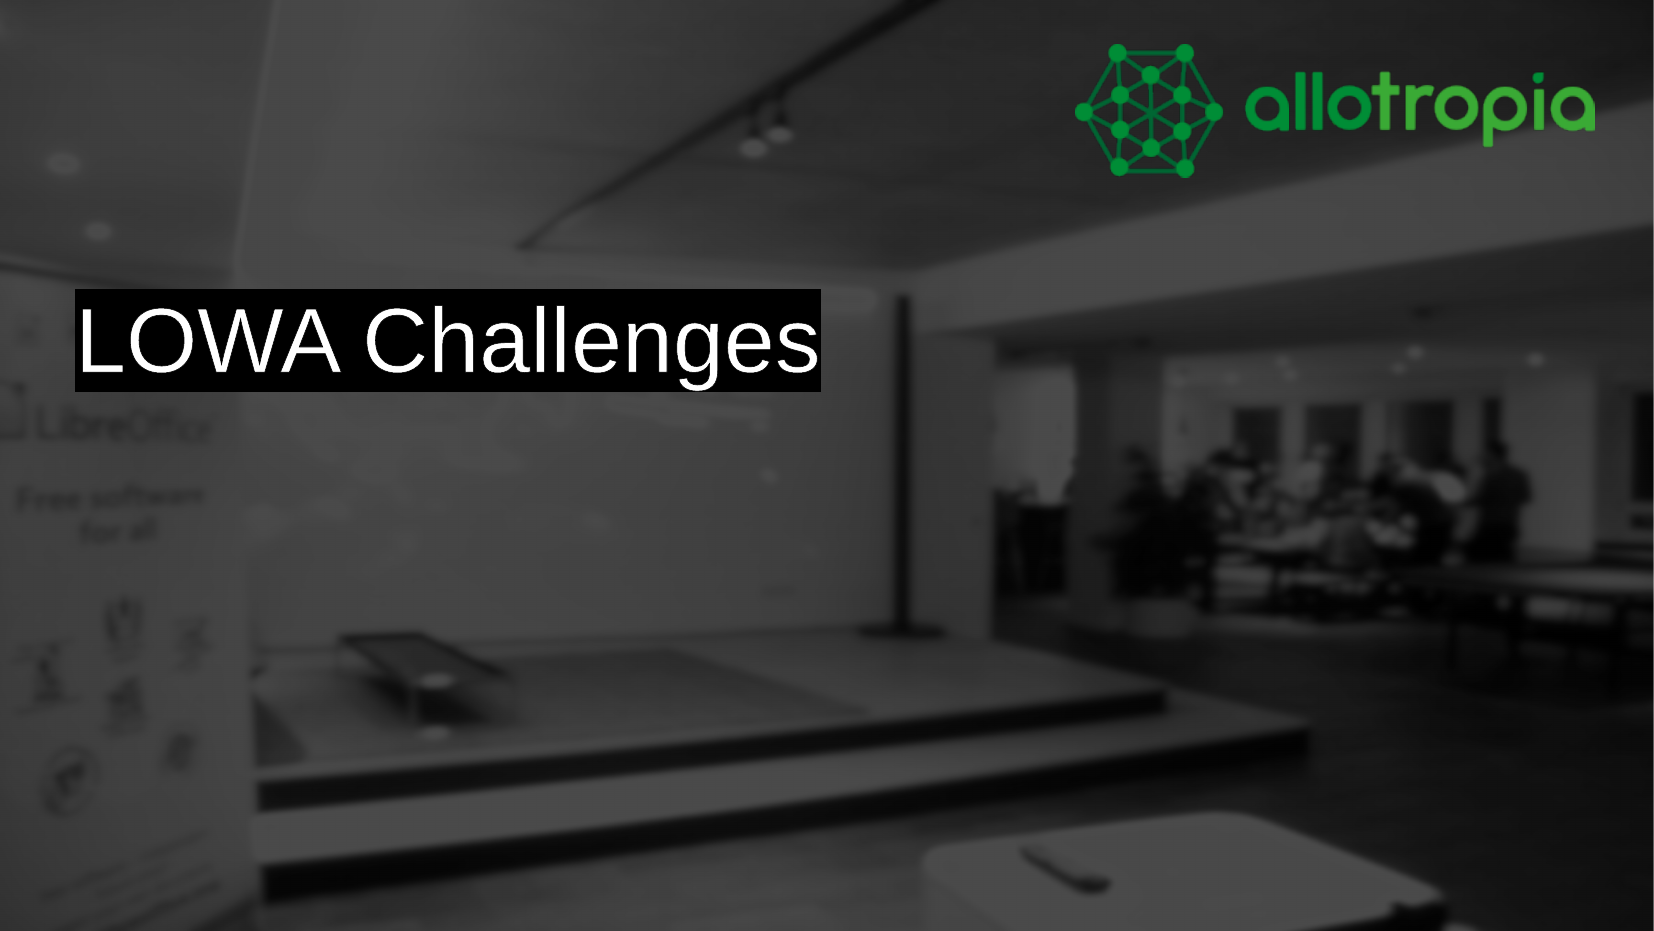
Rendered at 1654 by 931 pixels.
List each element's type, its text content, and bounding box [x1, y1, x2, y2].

picture [0, 0, 1654, 931]
title LOWA Challenges [75, 262, 1564, 419]
